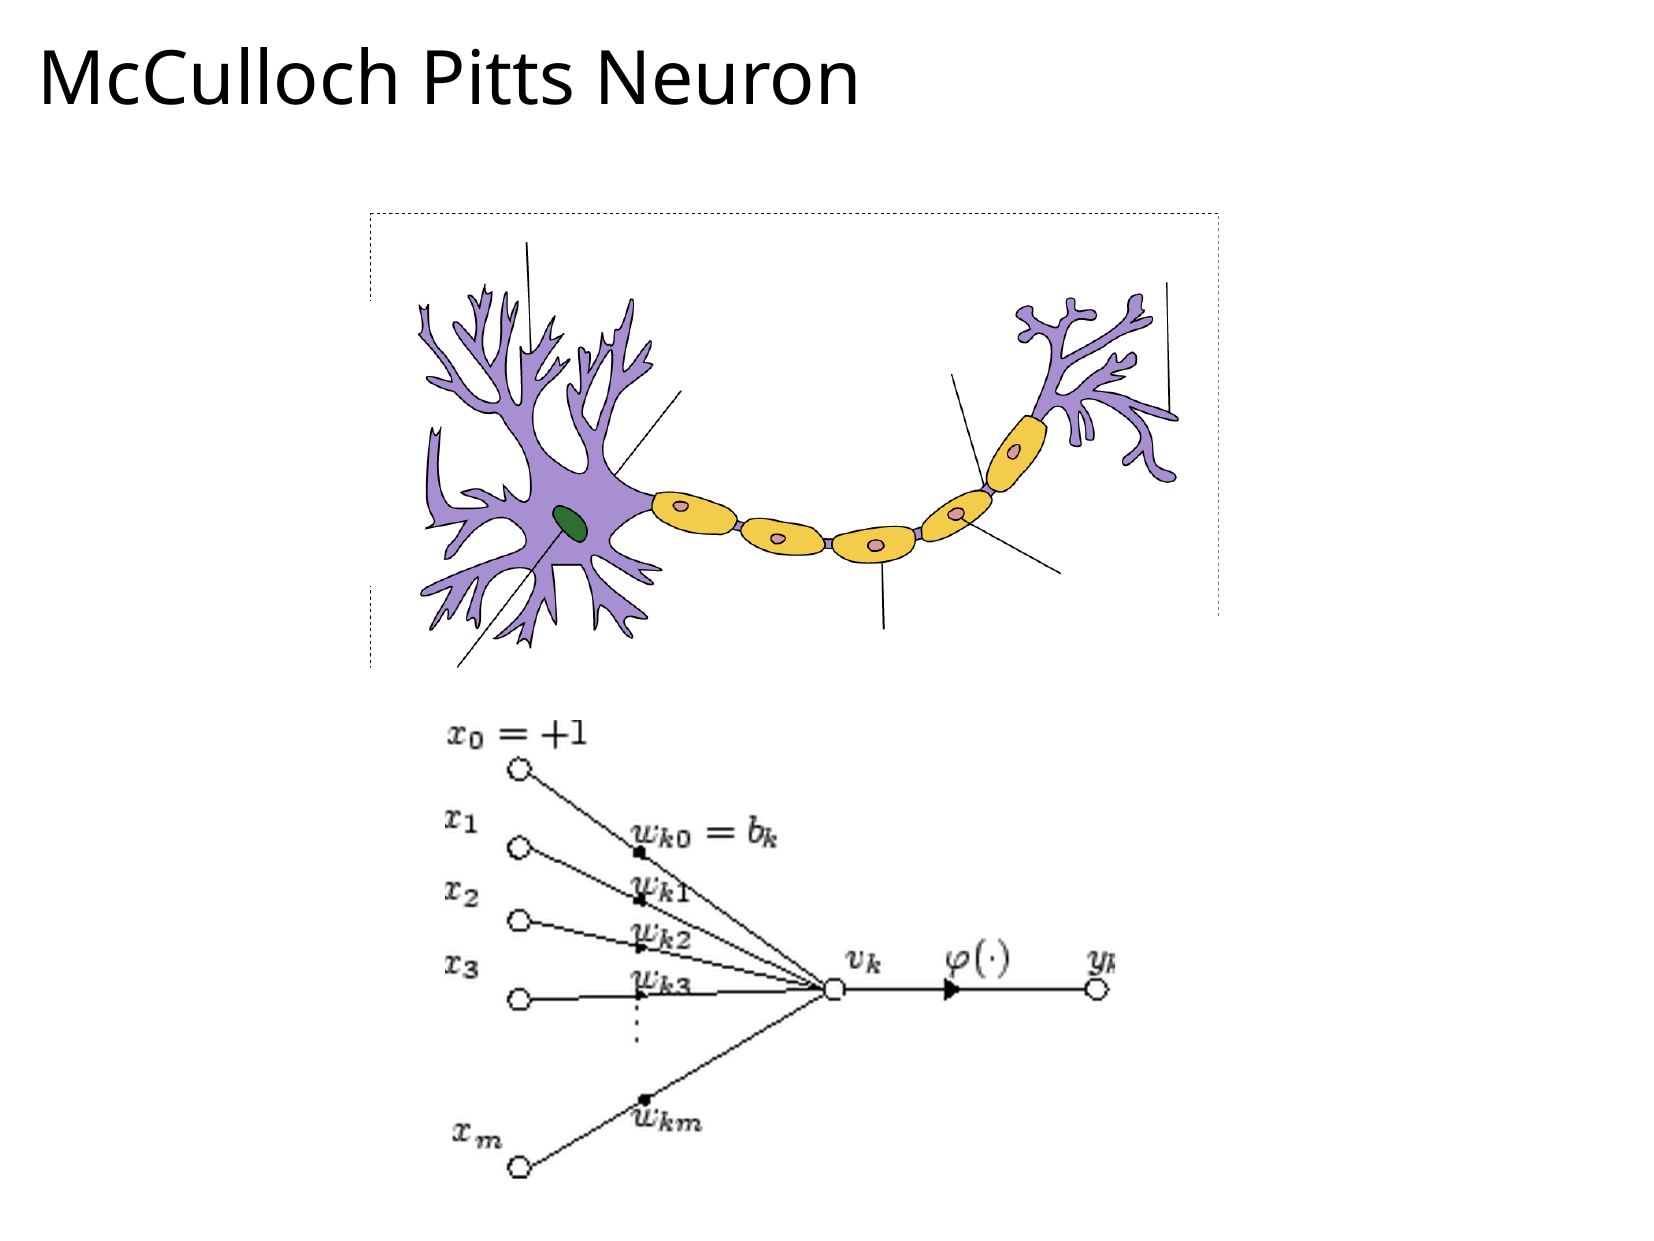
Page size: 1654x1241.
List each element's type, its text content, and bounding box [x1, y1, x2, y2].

picture [445, 720, 1145, 1199]
title McCulloch Pitts Neuron [37, 0, 1613, 151]
picture [370, 213, 1219, 690]
